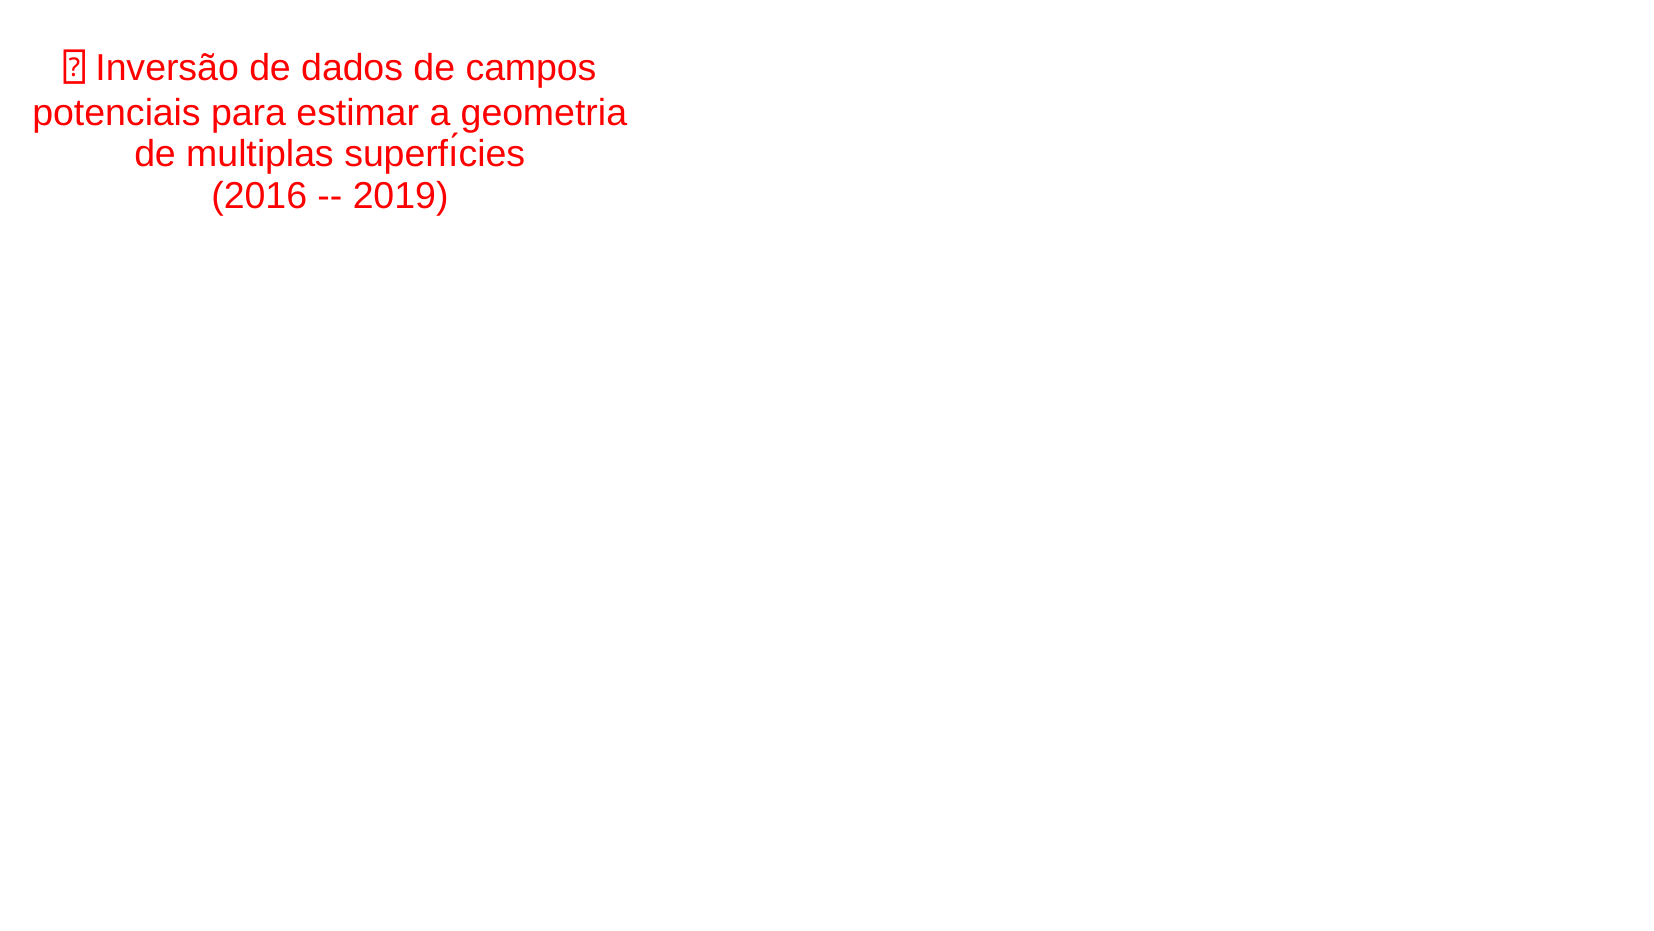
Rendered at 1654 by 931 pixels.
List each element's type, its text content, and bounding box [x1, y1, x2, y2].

text_box ⍰ Inversão de dados de campos potenciais para estimar a geometria de multiplas superfı́cies (2016 -- 2019) [17, 32, 674, 249]
